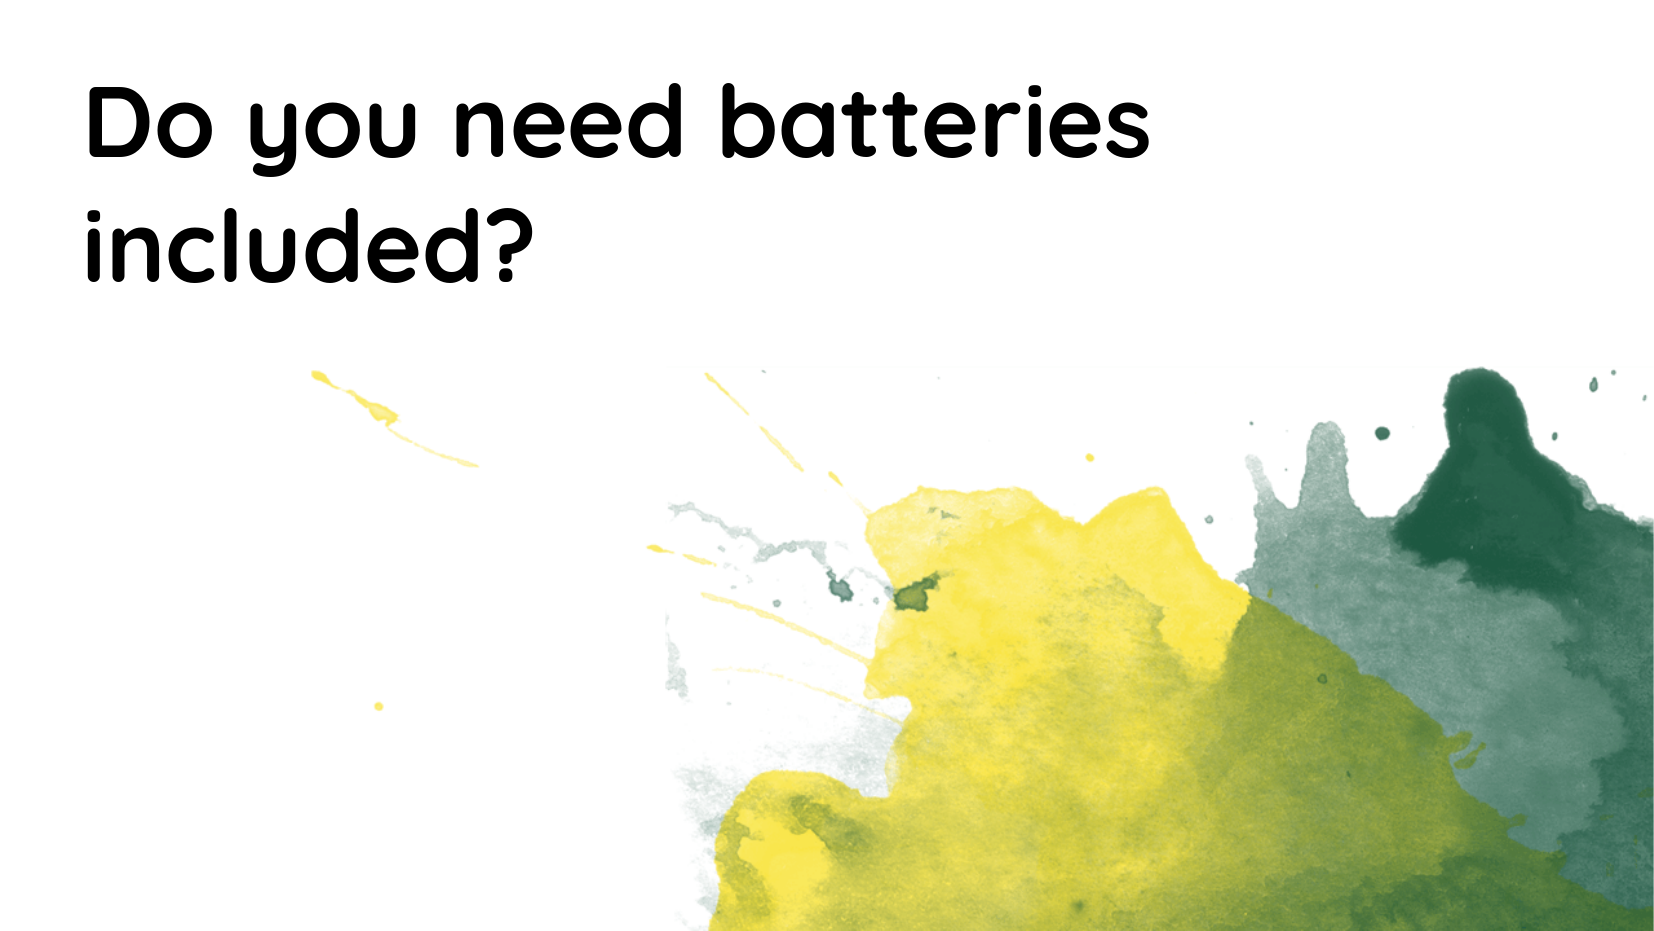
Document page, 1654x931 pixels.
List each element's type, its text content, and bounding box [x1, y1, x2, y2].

title Do you need batteries included? [82, 56, 1571, 308]
picture [0, 0, 1654, 931]
